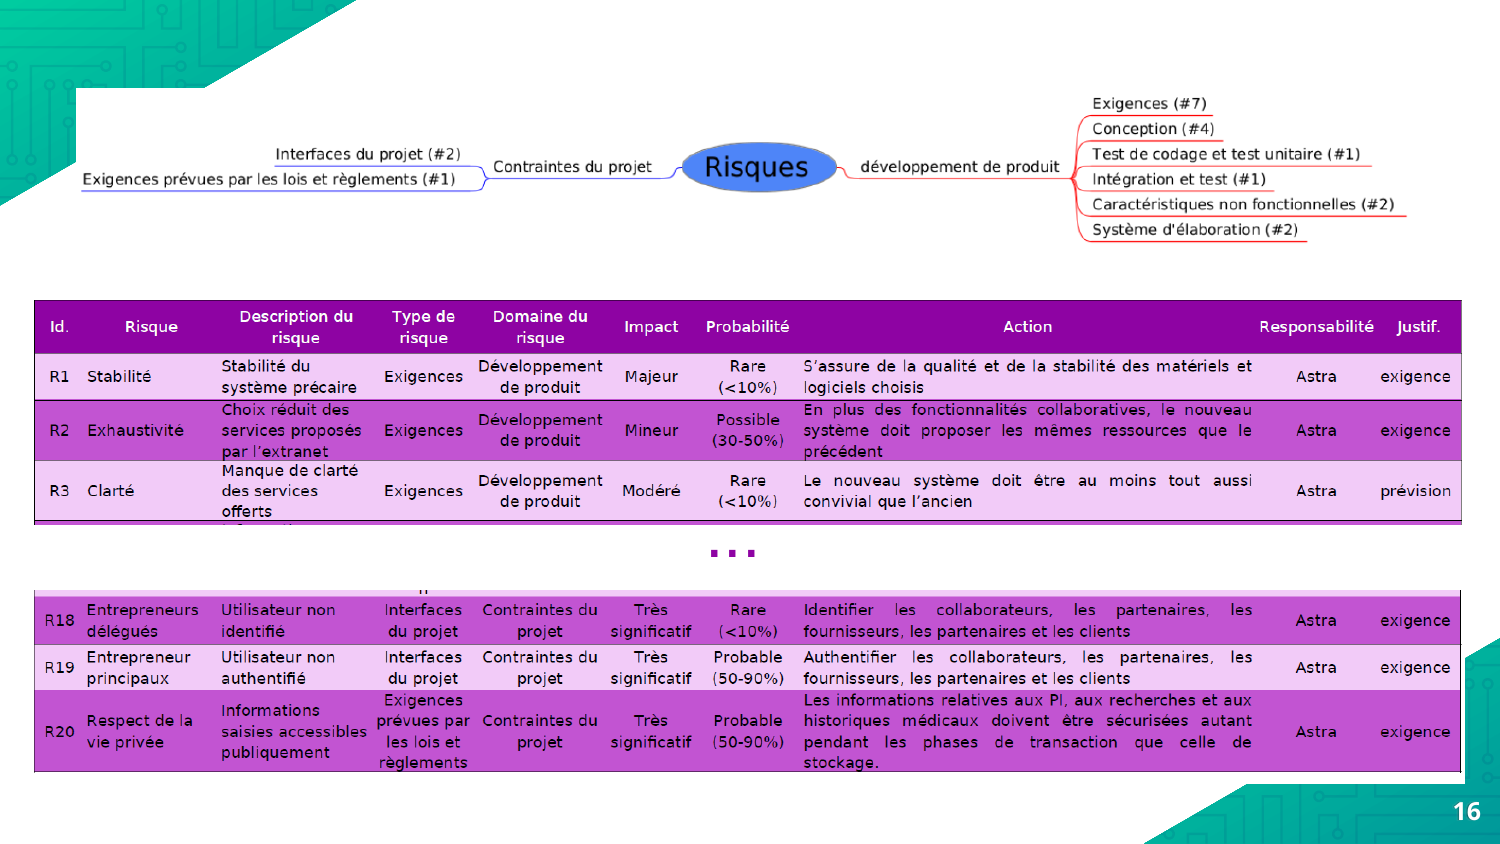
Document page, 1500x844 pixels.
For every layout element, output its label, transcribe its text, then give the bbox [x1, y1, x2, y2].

picture [76, 88, 1413, 251]
slide_number <numéro> [1391, 779, 1482, 844]
picture [23, 590, 1465, 784]
text_box ... [690, 490, 916, 580]
picture [26, 295, 1467, 526]
